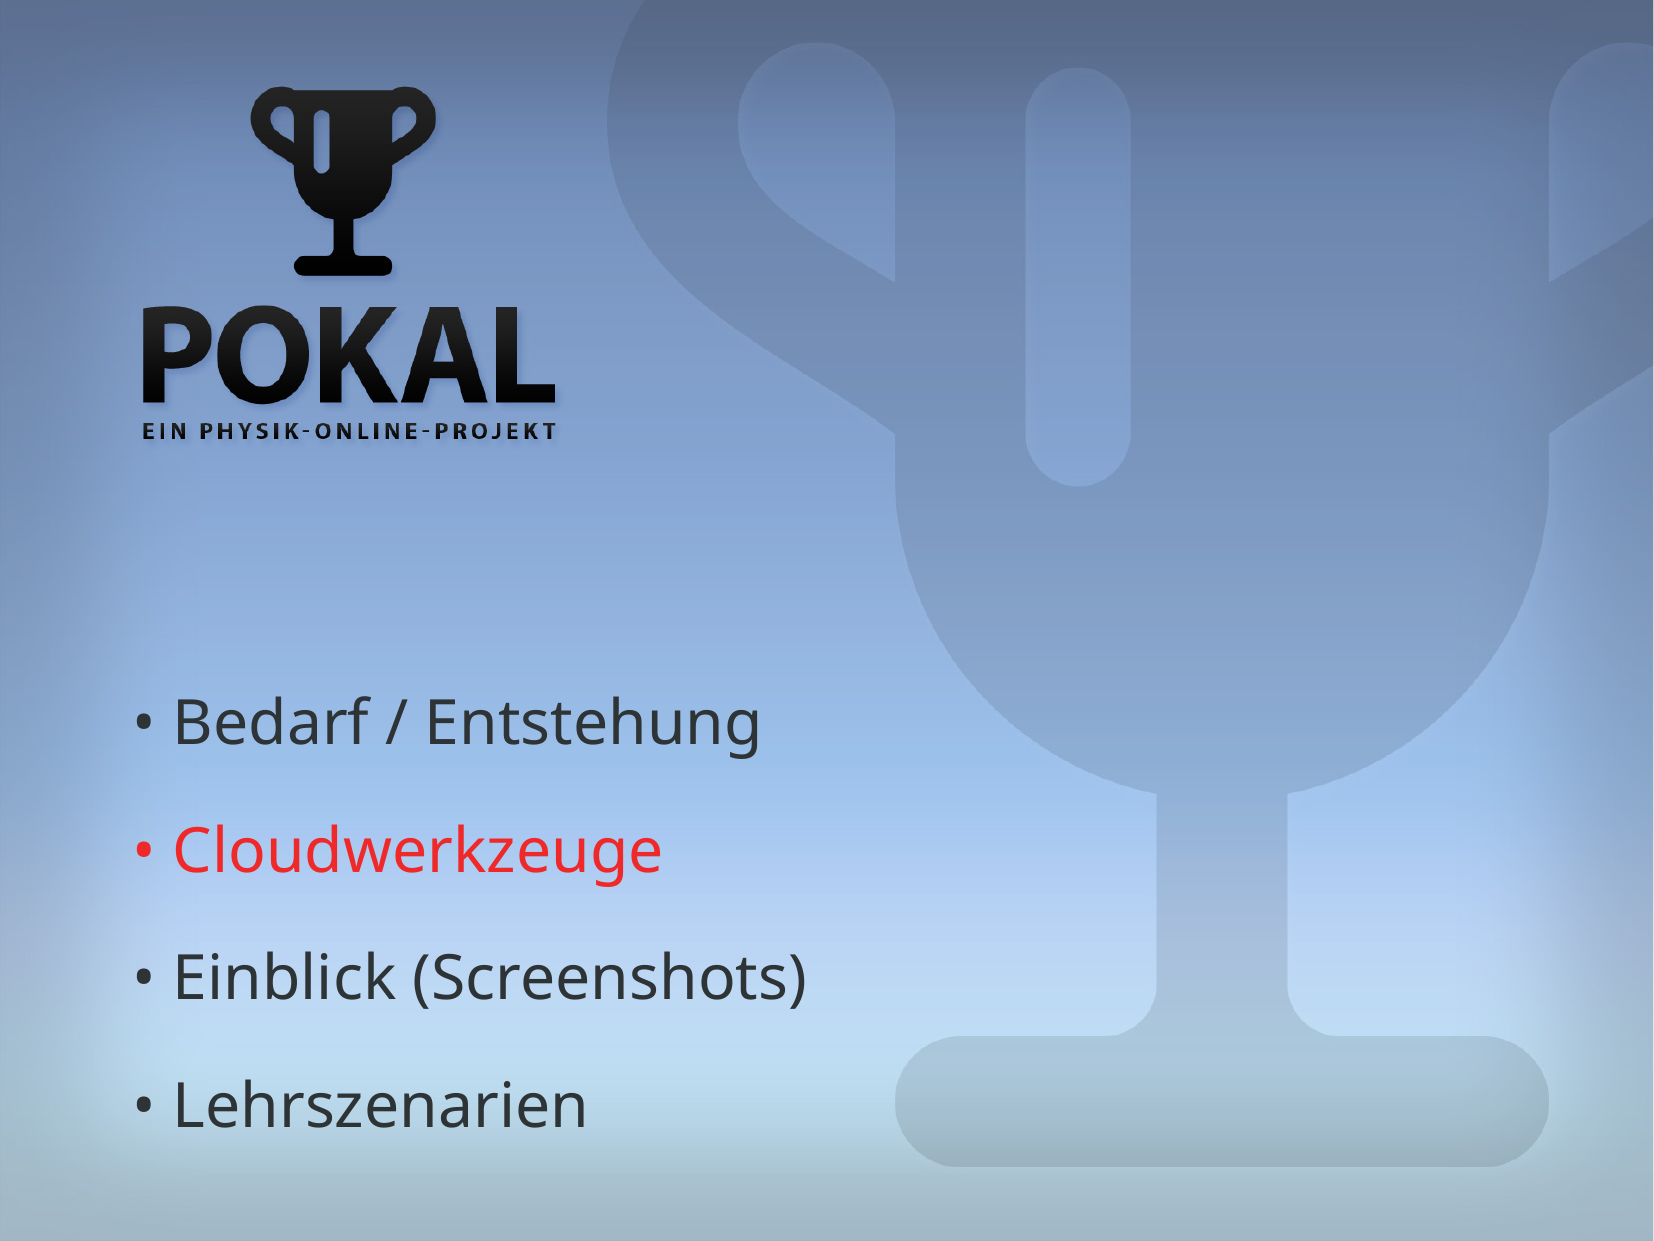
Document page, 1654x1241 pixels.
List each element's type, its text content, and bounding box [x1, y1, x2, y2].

text_box • Bedarf / Entstehung • Cloudwerkzeuge • Einblick (Screenshots) • Lehrszenarien [118, 543, 710, 998]
picture [0, 0, 1654, 1241]
